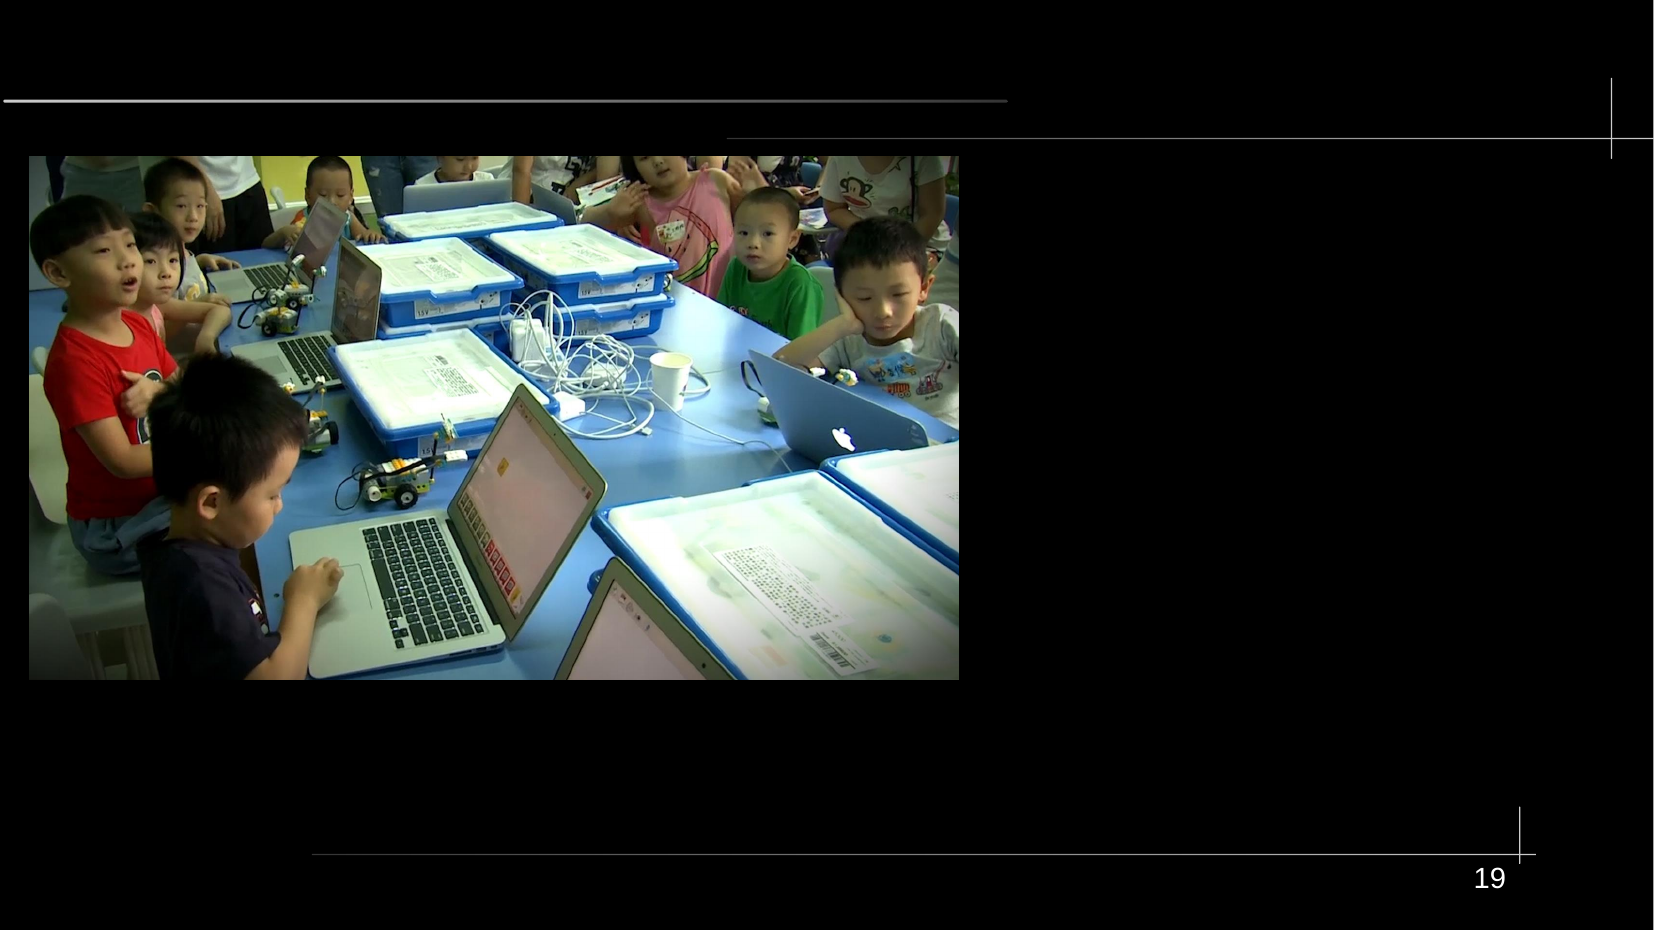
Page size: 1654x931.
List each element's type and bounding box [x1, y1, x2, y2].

picture [29, 156, 959, 680]
